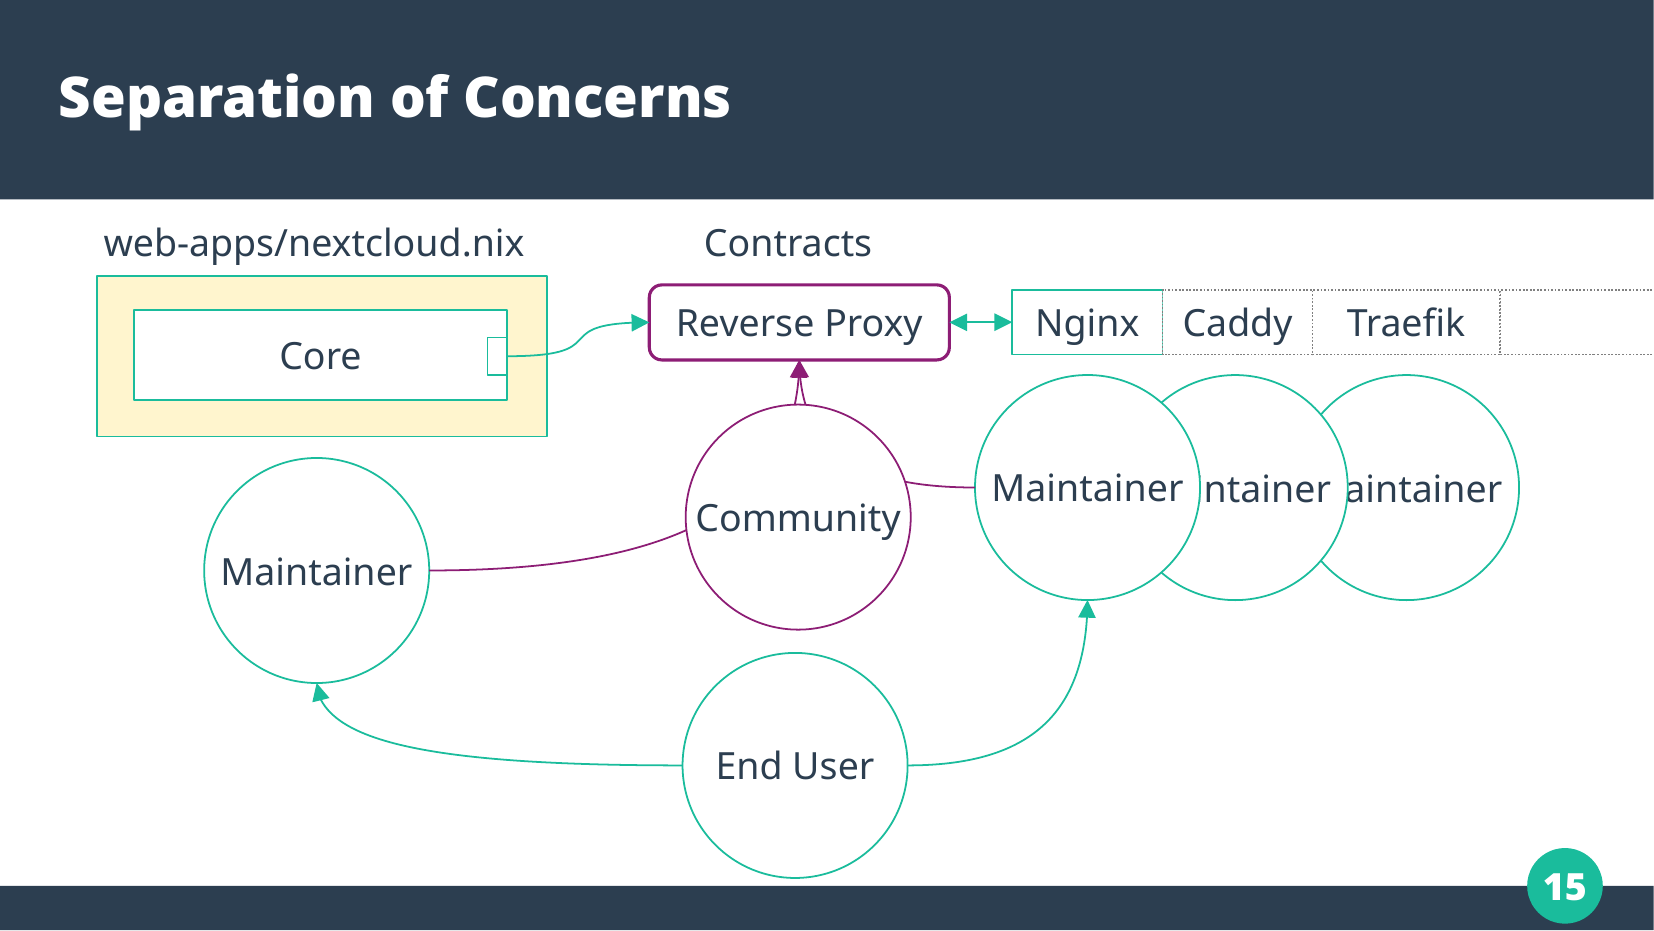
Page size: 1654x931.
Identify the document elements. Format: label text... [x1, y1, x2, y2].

text_box Caddy [1162, 289, 1312, 355]
text_box End User [682, 652, 908, 878]
text_box [1500, 289, 1654, 355]
text_box Reverse Proxy [649, 284, 950, 360]
text_box Nginx [1012, 289, 1162, 355]
text_box Contracts [689, 209, 892, 276]
text_box Maintainer [1321, 375, 1520, 601]
text_box Traefik [1312, 289, 1500, 355]
text_box web-apps/nextcloud.nix [88, 208, 549, 275]
text_box Maintainer [975, 375, 1201, 601]
text_box Core [133, 310, 508, 401]
text_box Maintainer [1161, 375, 1348, 601]
text_box Maintainer [204, 457, 430, 684]
text_box [97, 276, 548, 437]
title Separation of Concerns [59, 37, 1595, 155]
text_box Community [685, 404, 911, 630]
